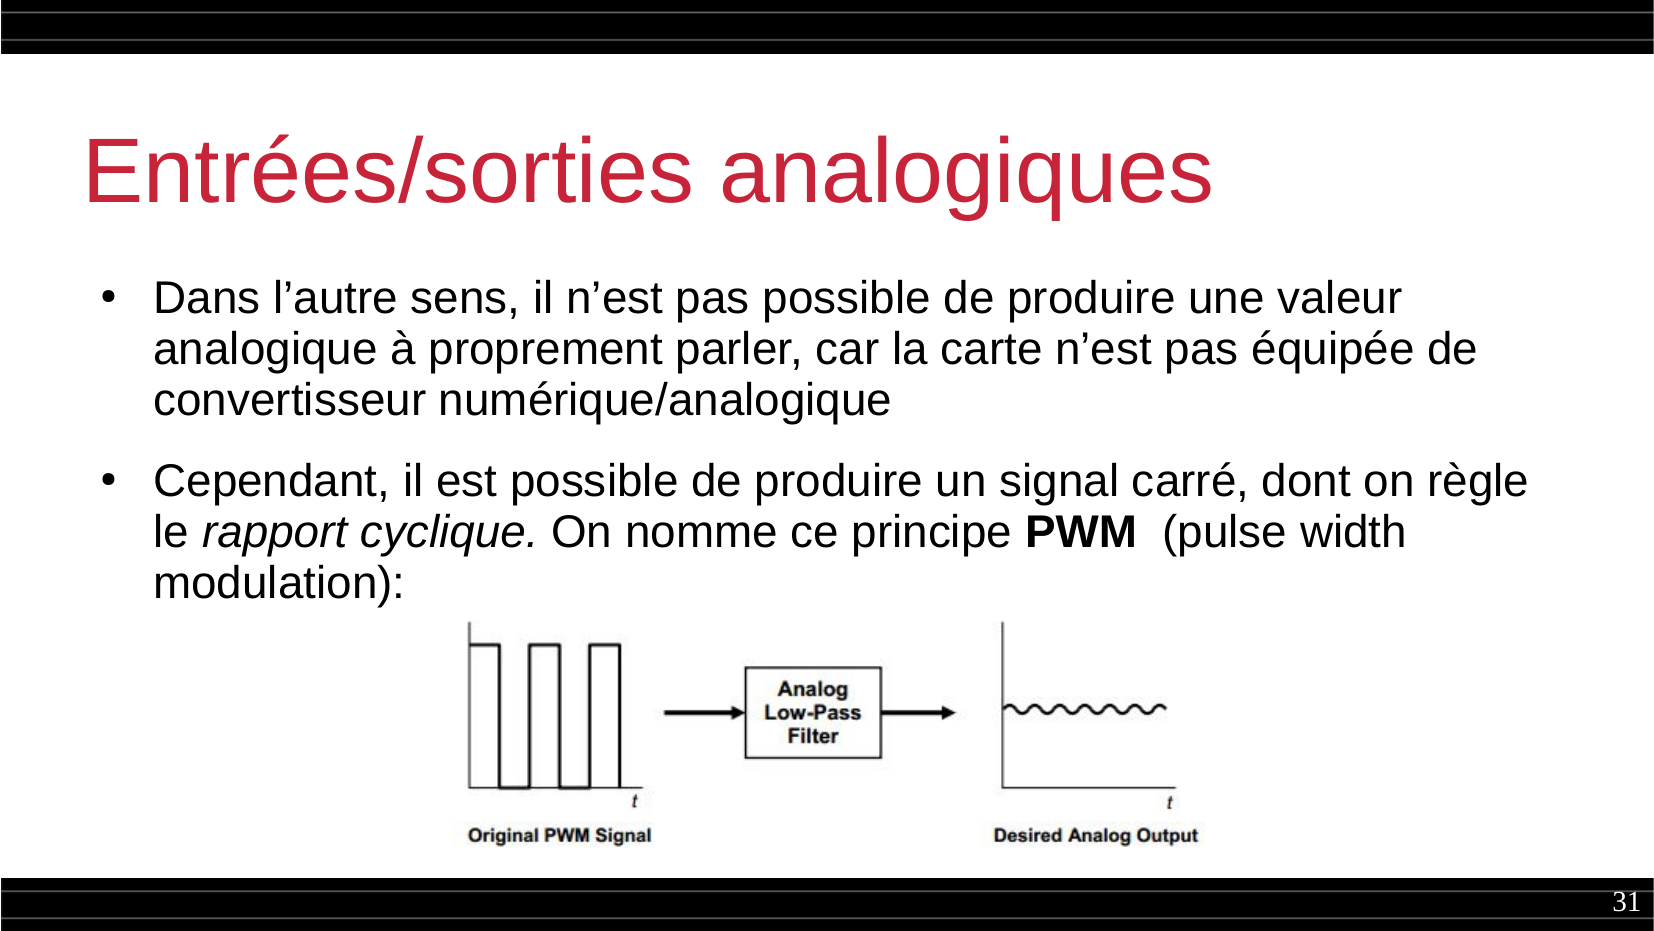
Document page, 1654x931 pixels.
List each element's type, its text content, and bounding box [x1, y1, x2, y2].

picture [1, 878, 1654, 931]
list Dans l’autre sens, il n’est pas possible de produire une valeur analogique à proprement parler, car la carte n’est pas équipée de convertisseur numérique/analogique Cependant, il est possible de produire un signal carré, dont on règle le rapport cyclique. On nomme ce principe PWM (pulse width modulation): [82, 271, 1571, 758]
picture [404, 596, 1241, 875]
title Entrées/sorties analogiques [82, 92, 1571, 249]
picture [1, 0, 1654, 54]
